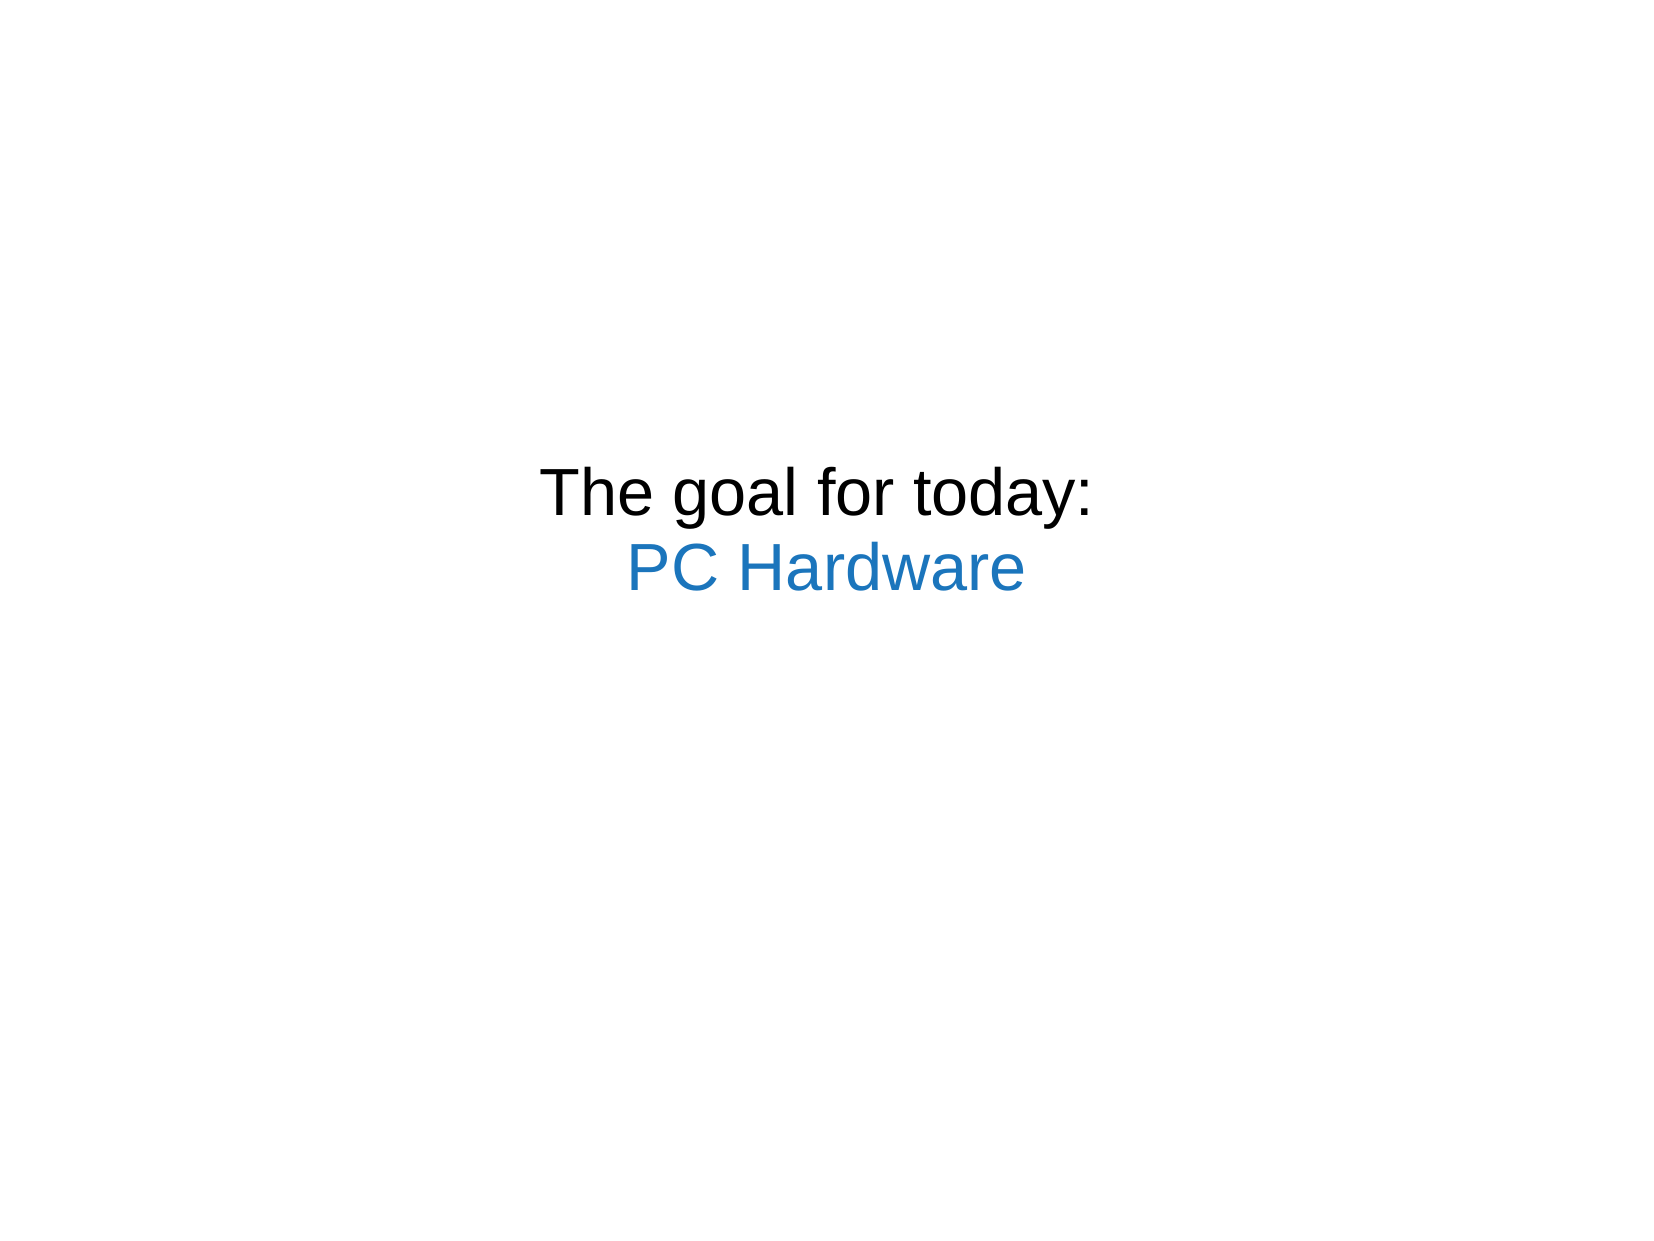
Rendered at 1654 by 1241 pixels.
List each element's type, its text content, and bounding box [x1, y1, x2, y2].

subtitle The goal for today: PC Hardware [82, 49, 1571, 1010]
